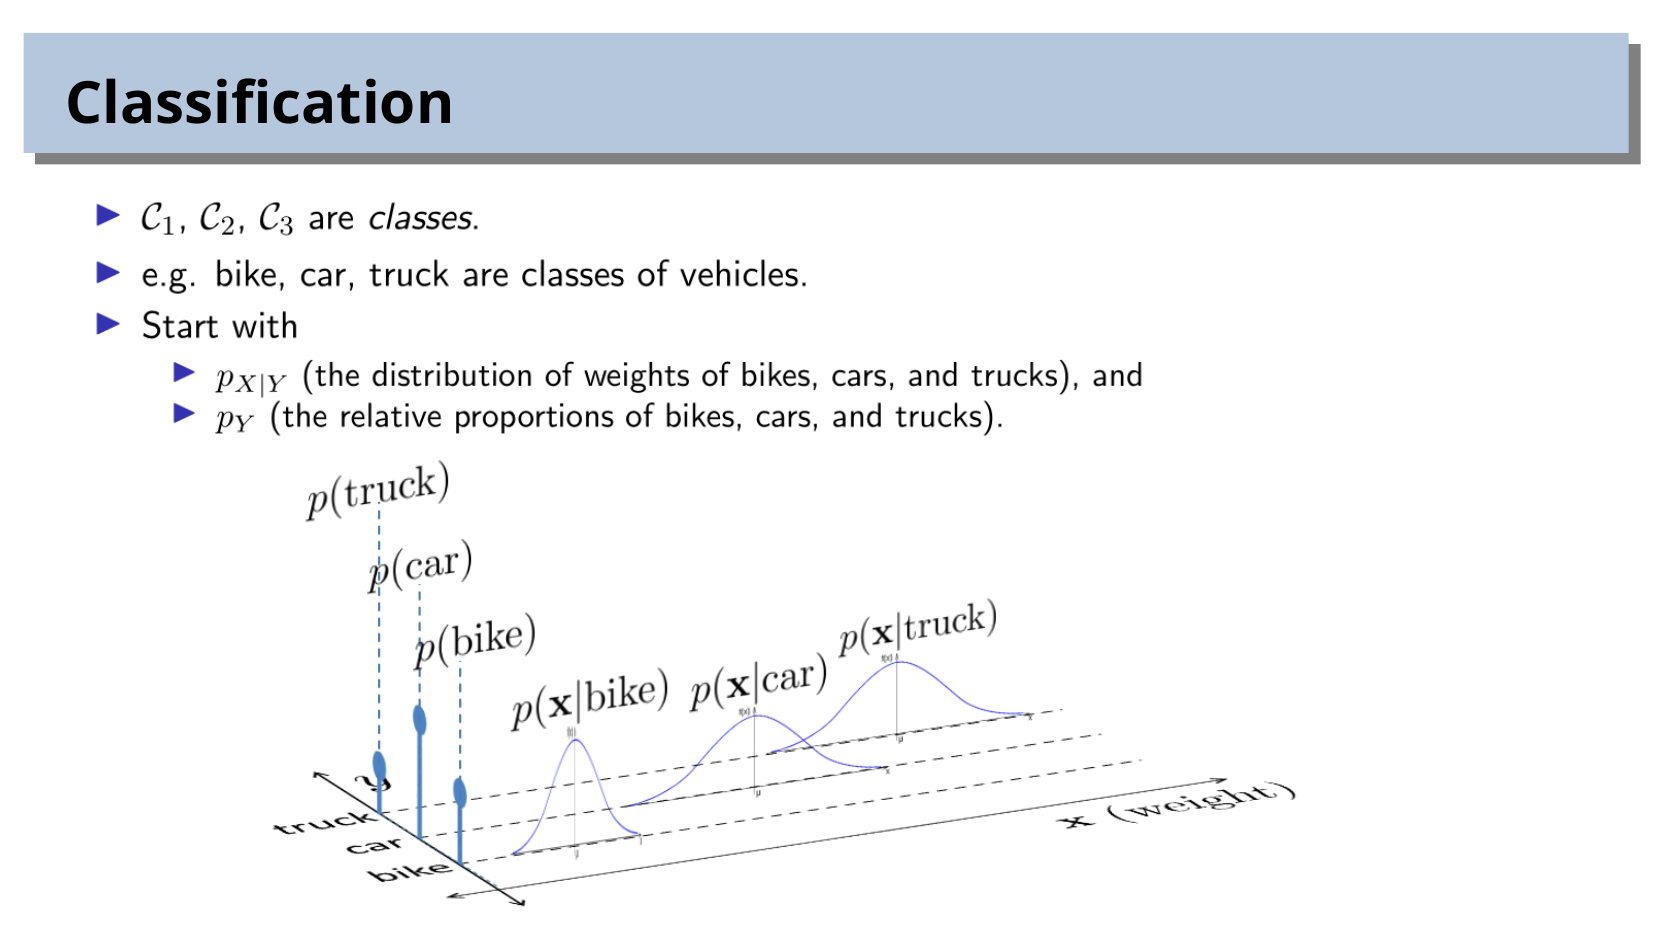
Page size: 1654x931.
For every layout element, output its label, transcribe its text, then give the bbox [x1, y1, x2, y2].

text_box Classification [51, 54, 652, 135]
picture [240, 457, 1306, 916]
text_box [23, 32, 1629, 153]
picture [87, 187, 1156, 449]
